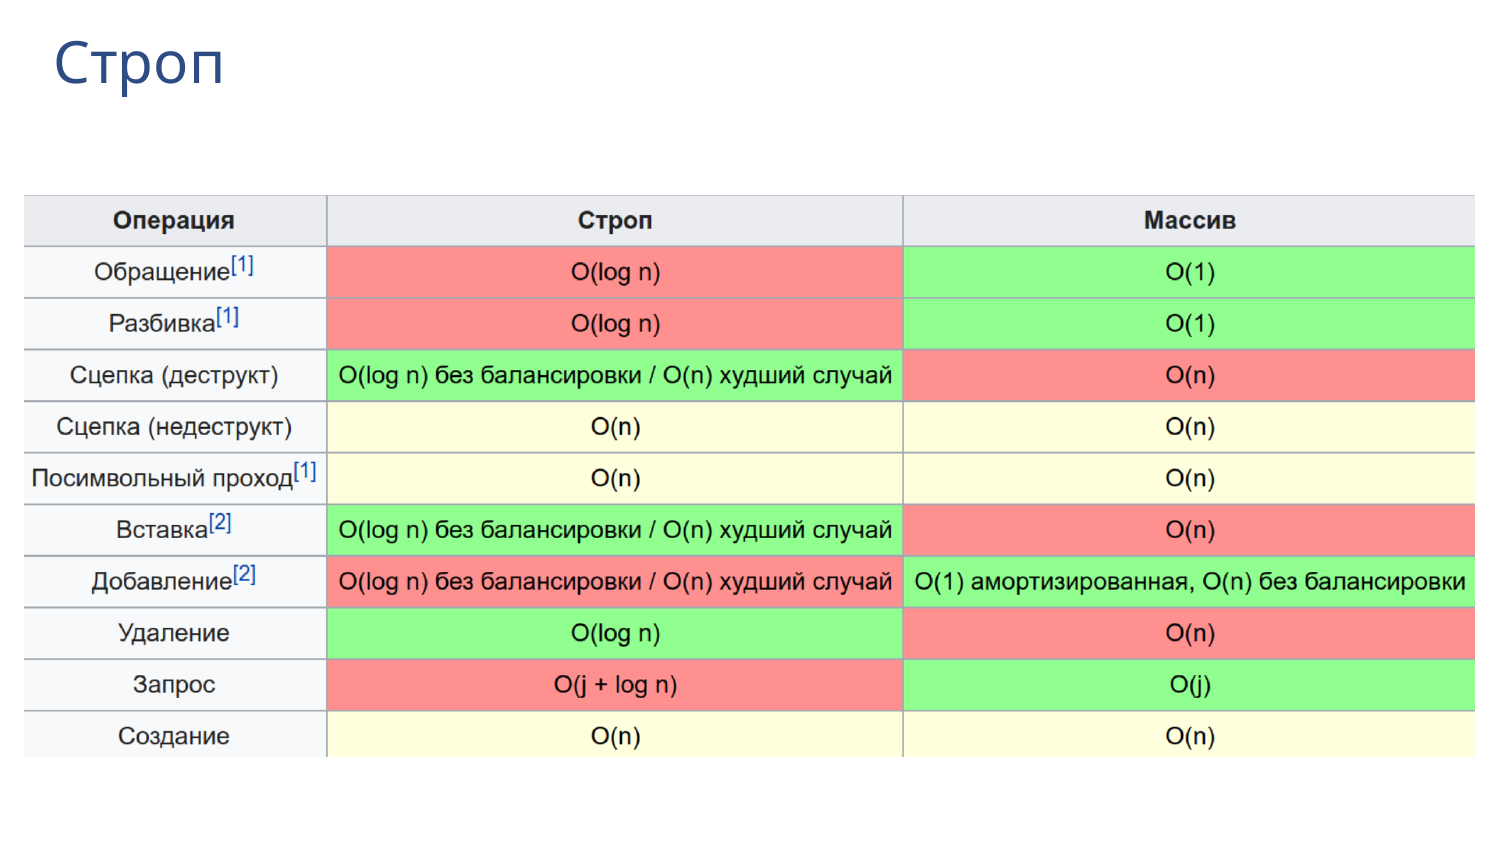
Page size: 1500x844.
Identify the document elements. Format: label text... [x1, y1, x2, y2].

picture [24, 195, 1475, 757]
title Строп [38, 10, 1437, 105]
